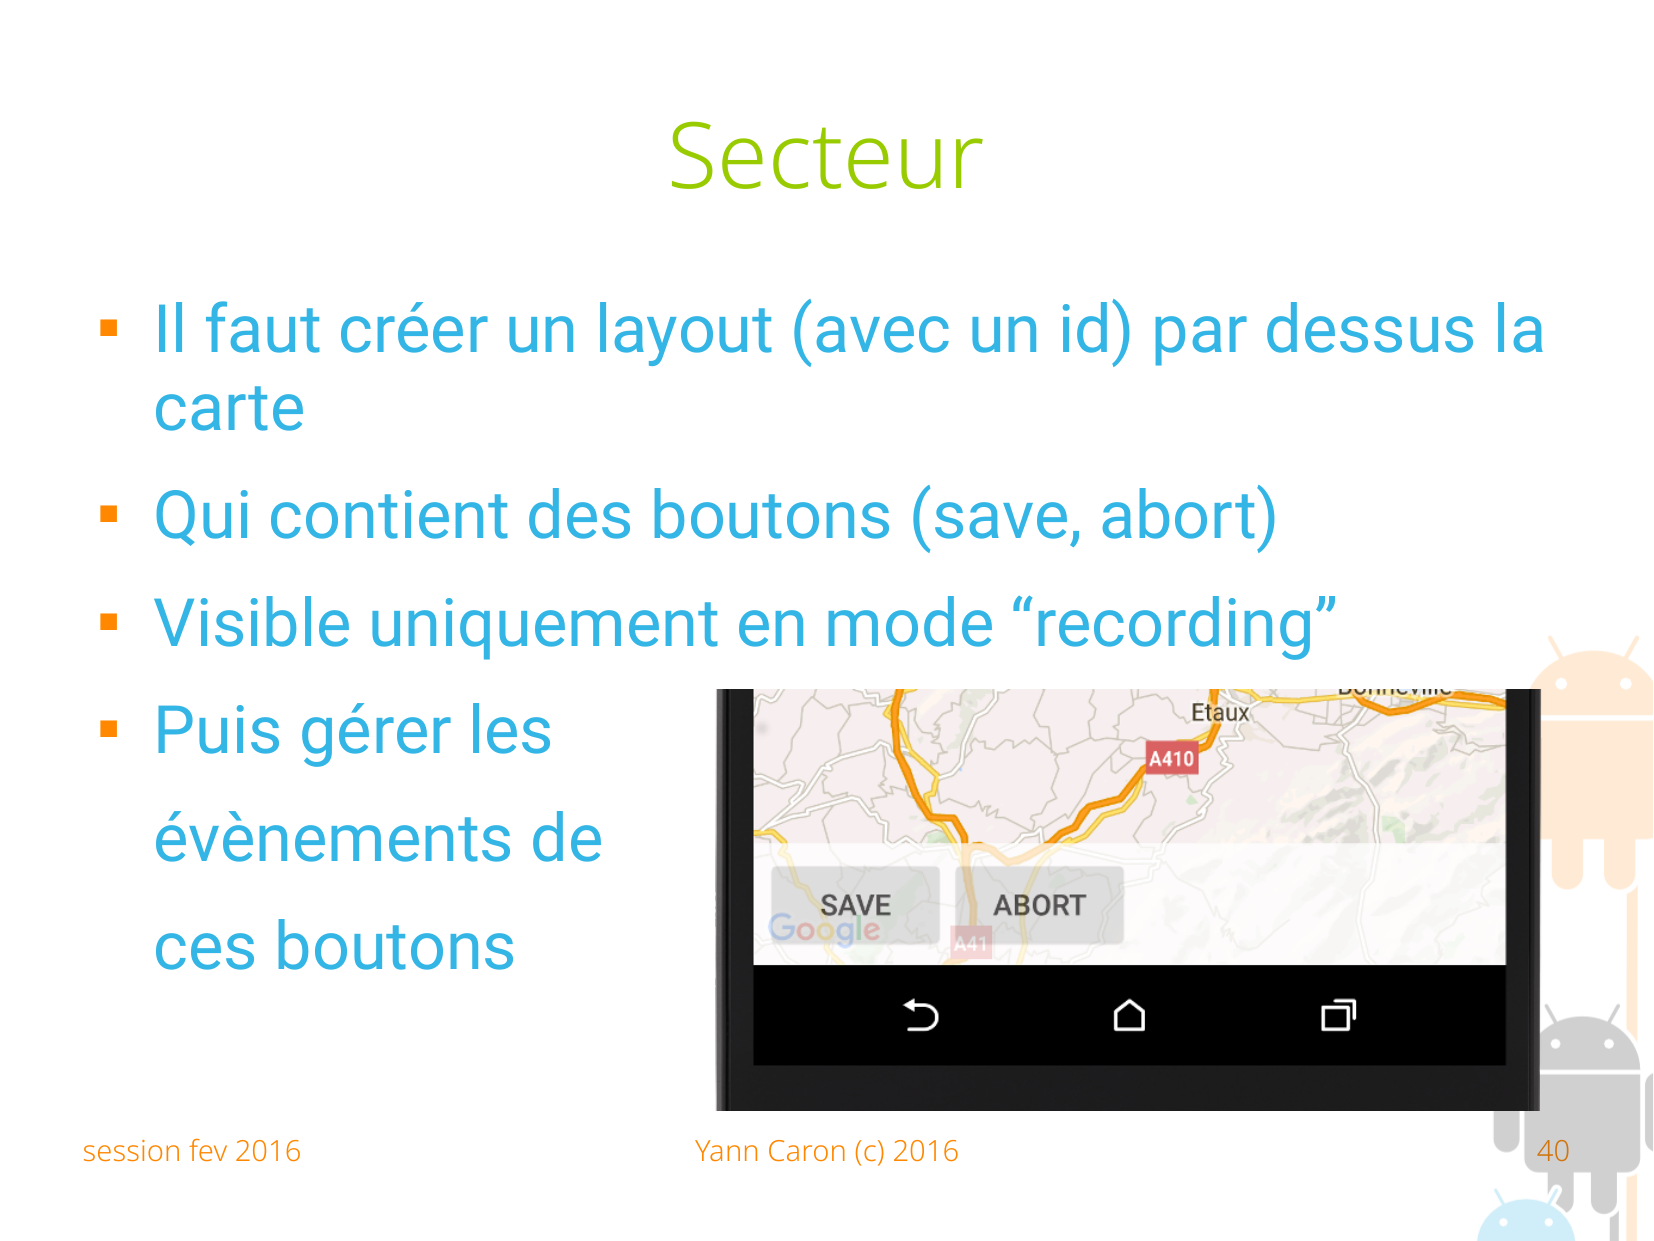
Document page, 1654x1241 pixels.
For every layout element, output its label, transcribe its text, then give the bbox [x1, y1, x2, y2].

title Secteur [82, 49, 1571, 257]
list Il faut créer un layout (avec un id) par dessus la carte Qui contient des boutons (save, abort) Visible uniquement en mode “recording” Puis gérer les évènements de ces boutons [82, 290, 1571, 1010]
picture [240, 423, 1654, 1241]
